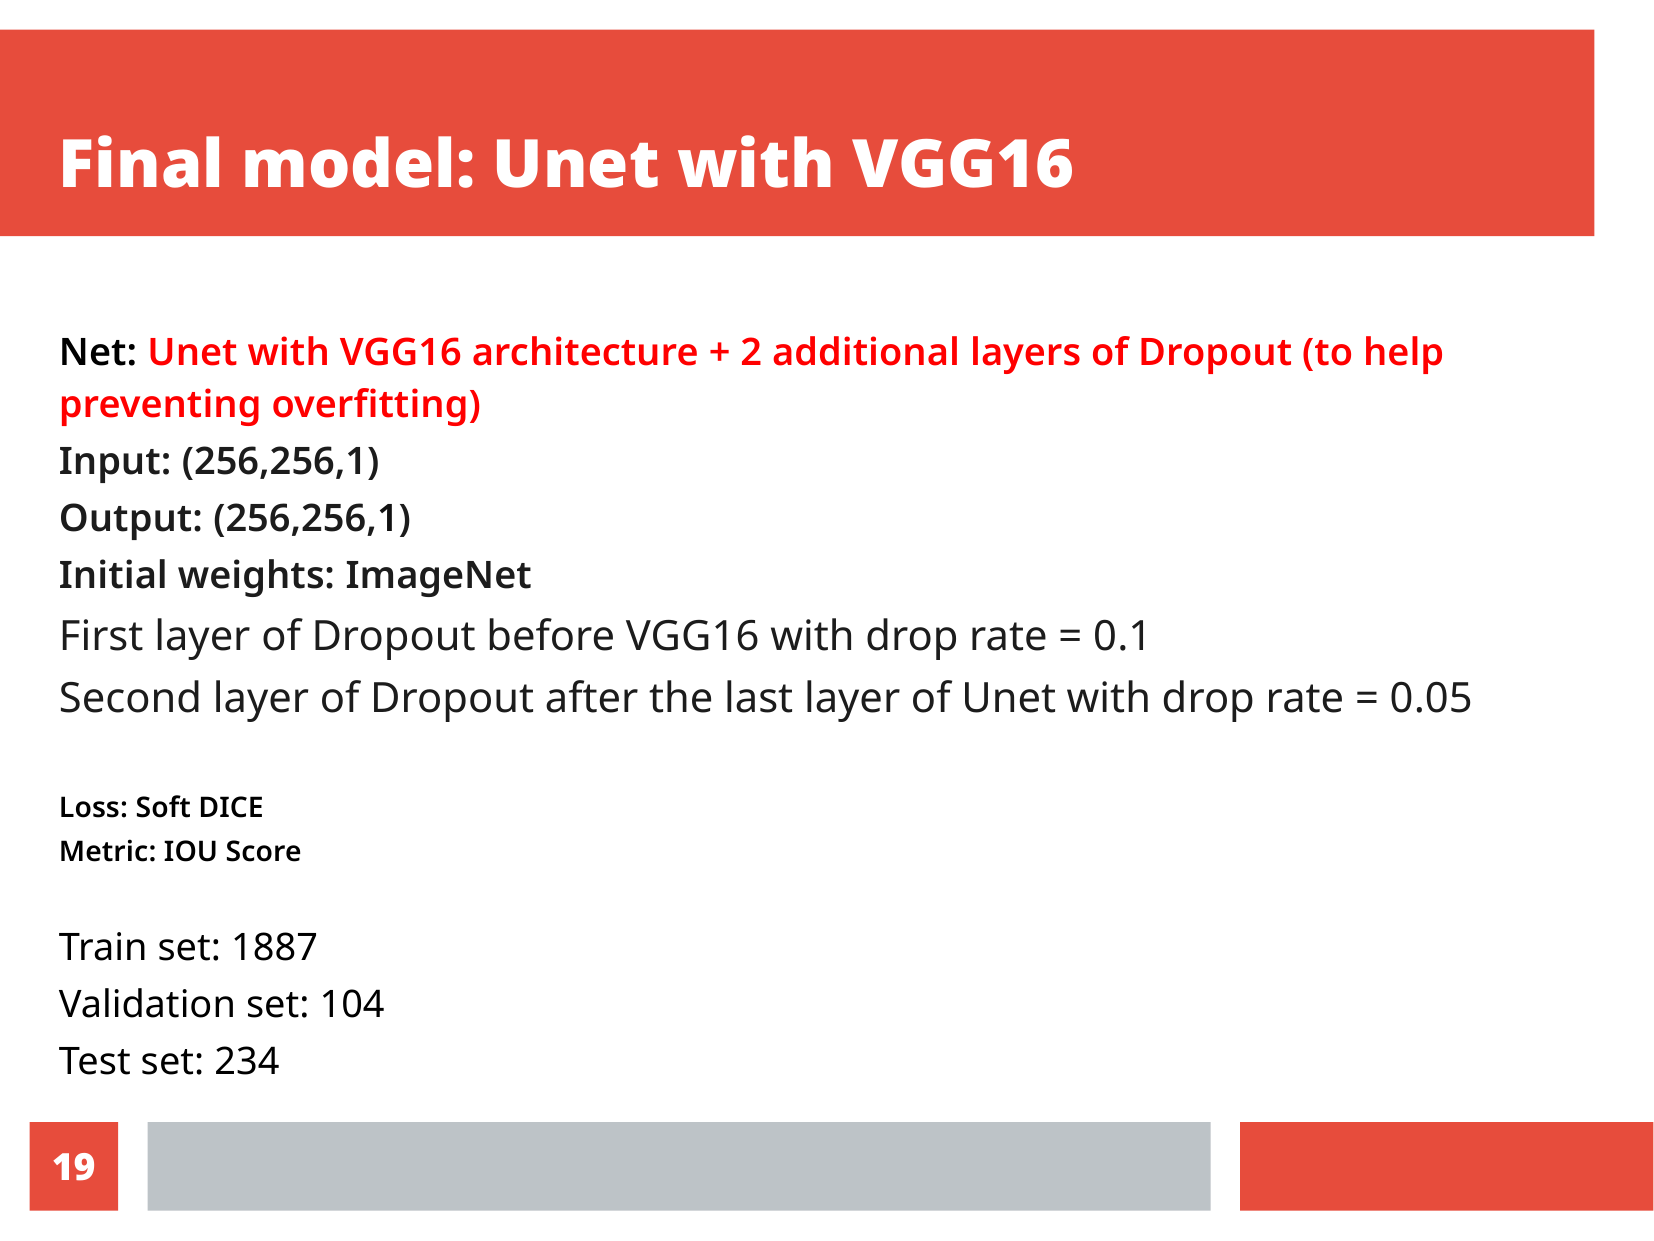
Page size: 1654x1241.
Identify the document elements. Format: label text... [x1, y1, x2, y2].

title Final model: Unet with VGG16 [59, 59, 1595, 207]
list Net: Unet with VGG16 architecture + 2 additional layers of Dropout (to help preventing overfitting) Input: (256,256,1) Output: (256,256,1) Initial weights: ImageNet First layer of Dropout before VGG16 with drop rate = 0.1 Second layer of Dropout after the last layer of Unet with drop rate = 0.05 Loss: Soft DICE Metric: IOU Score Train set: 1887 Validation set: 104 Test set: 234 [59, 324, 1565, 1093]
